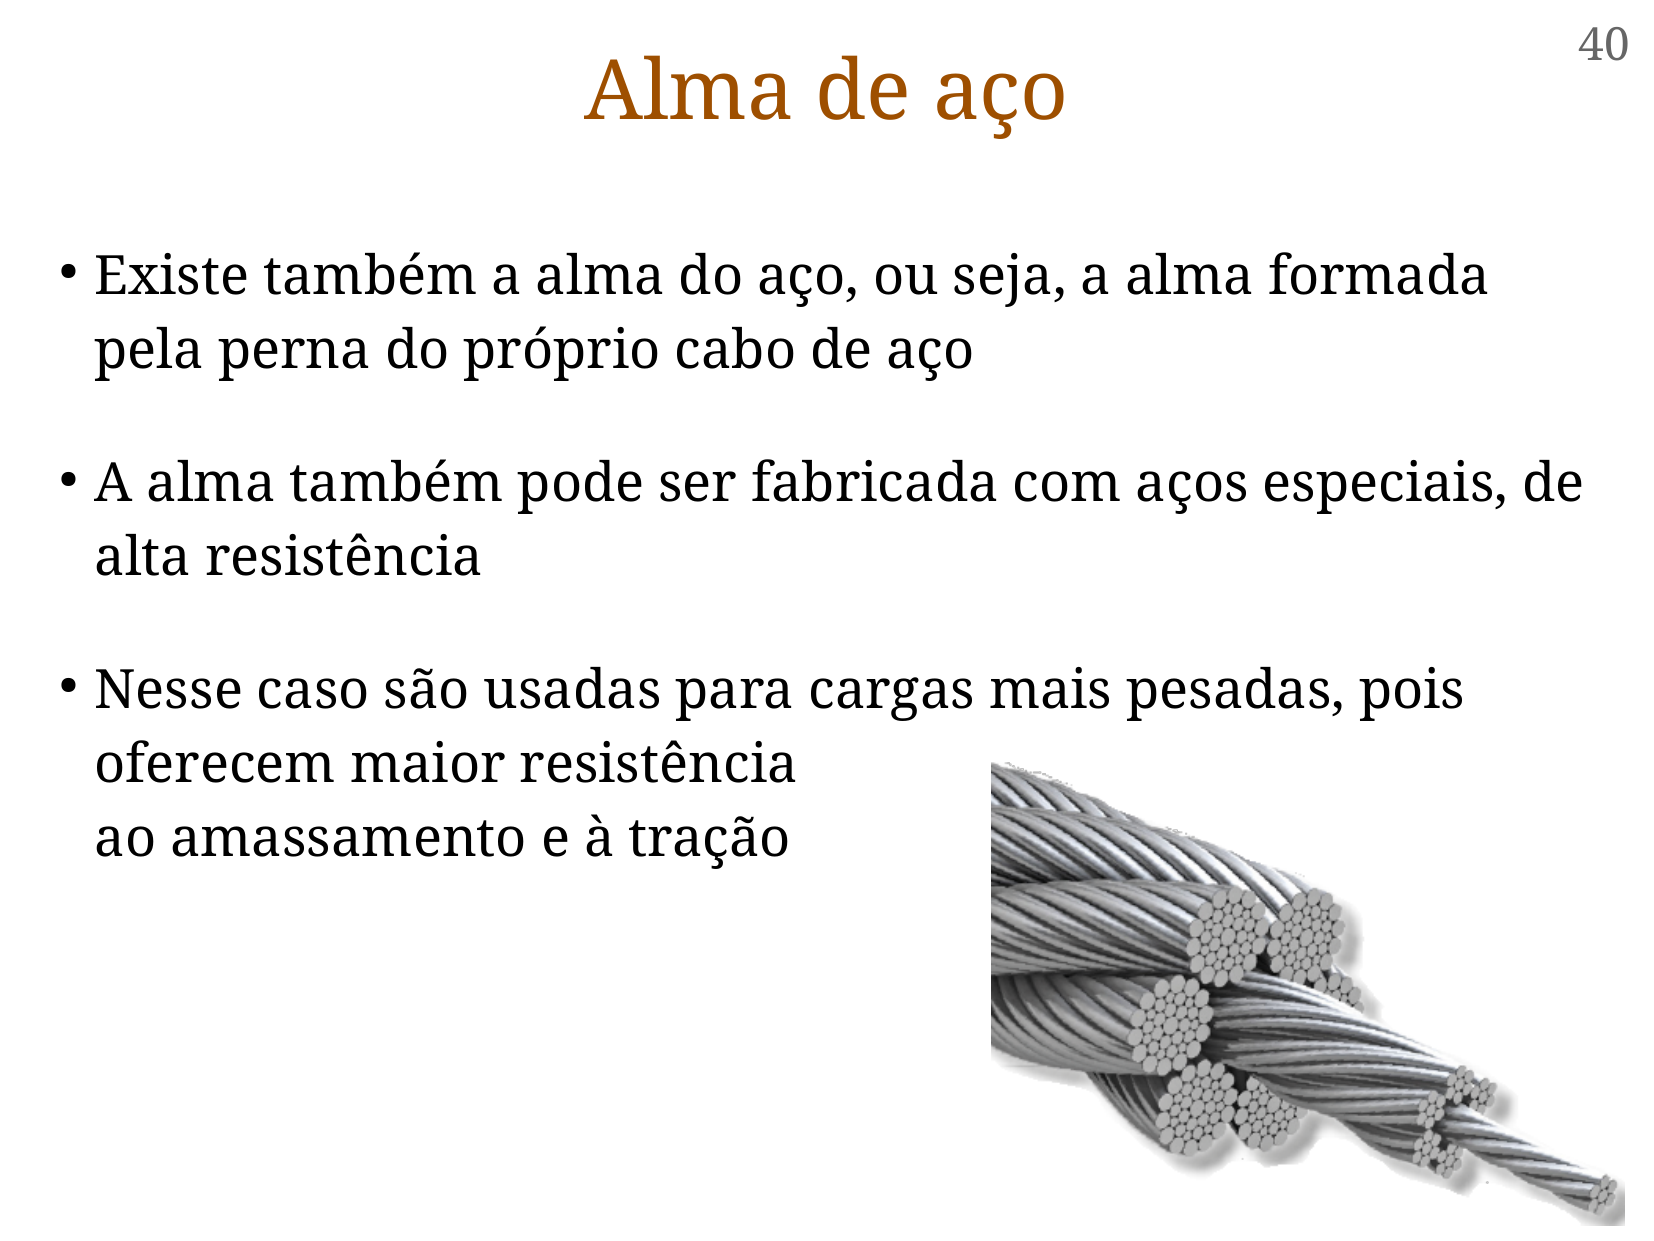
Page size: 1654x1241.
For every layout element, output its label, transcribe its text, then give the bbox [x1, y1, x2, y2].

title Alma de aço [59, 29, 1595, 148]
picture [991, 761, 1625, 1226]
list Existe também a alma do aço, ou seja, a alma formada pela perna do próprio cabo de aço A alma também pode ser fabricada com aços especiais, de alta resistência Nesse caso são usadas para cargas mais pesadas, pois oferecem maior resistência ao amassamento e à tração [59, 236, 1595, 1211]
